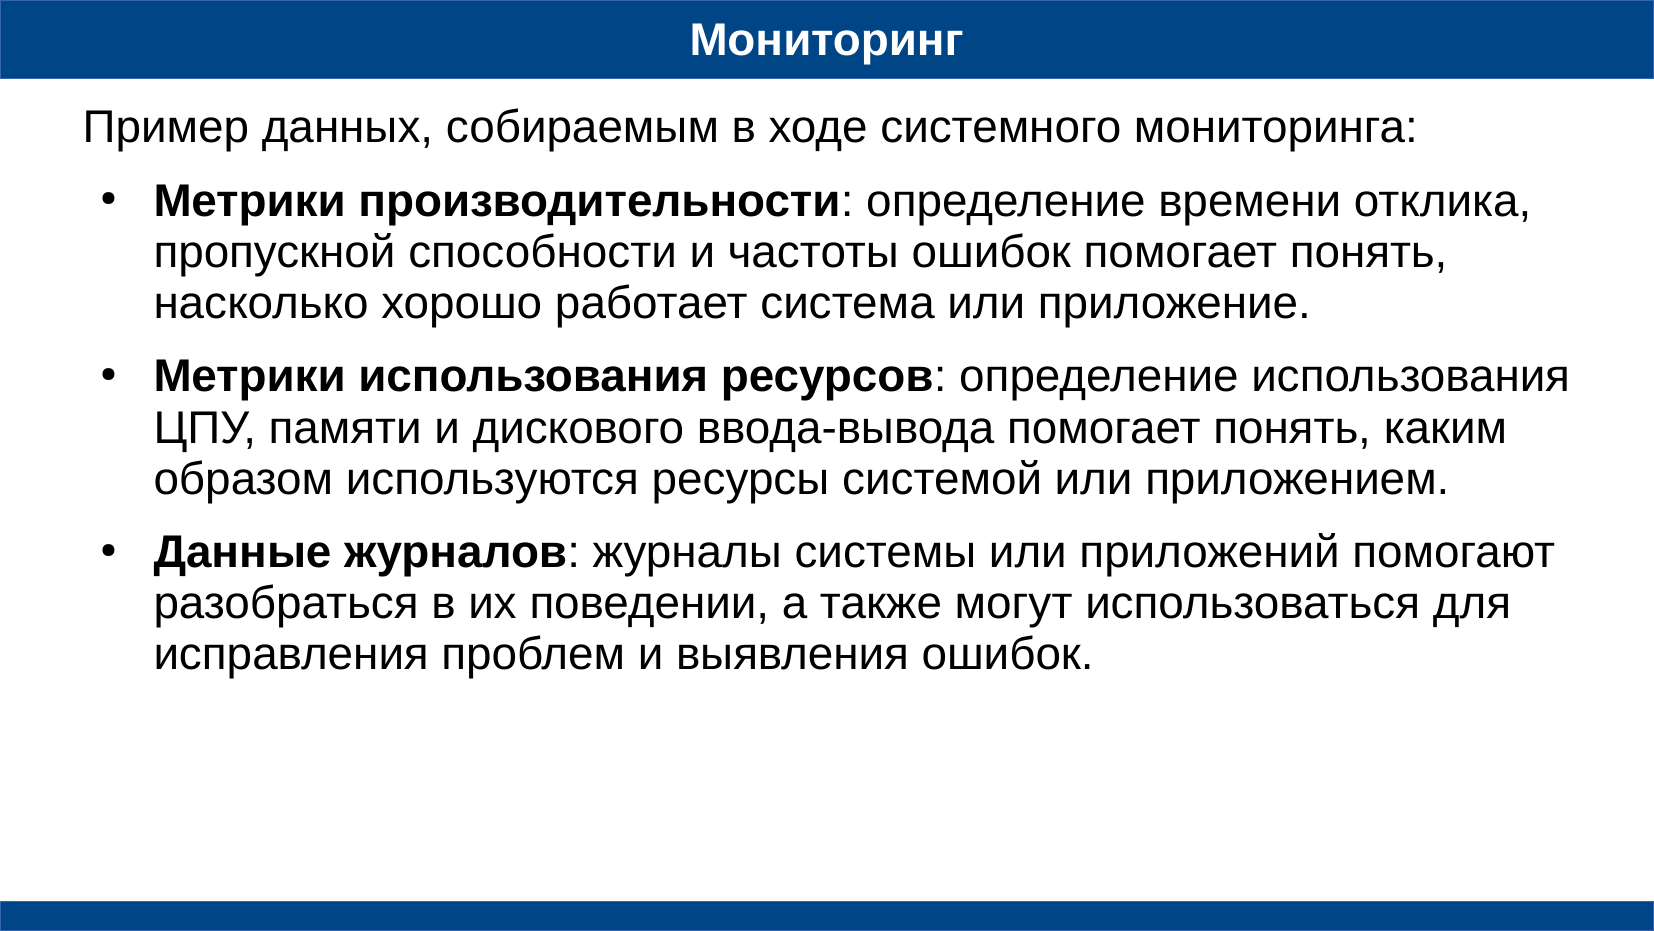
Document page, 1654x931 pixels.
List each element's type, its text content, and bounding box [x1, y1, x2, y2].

title Мониторинг [0, 0, 1654, 79]
list Пример данных, собираемым в ходе системного мониторинга: Метрики производительности: определение времени отклика, пропускной способности и частоты ошибок помогает понять, насколько хорошо работает система или приложение. Метрики использования ресурсов: определение использования ЦПУ, памяти и дискового ввода-вывода помогает понять, каким образом используются ресурсы системой или приложением. Данные журналов: журналы системы или приложений помогают разобраться в их поведении, а также могут использоваться для исправления проблем и выявления ошибок. [82, 101, 1571, 811]
